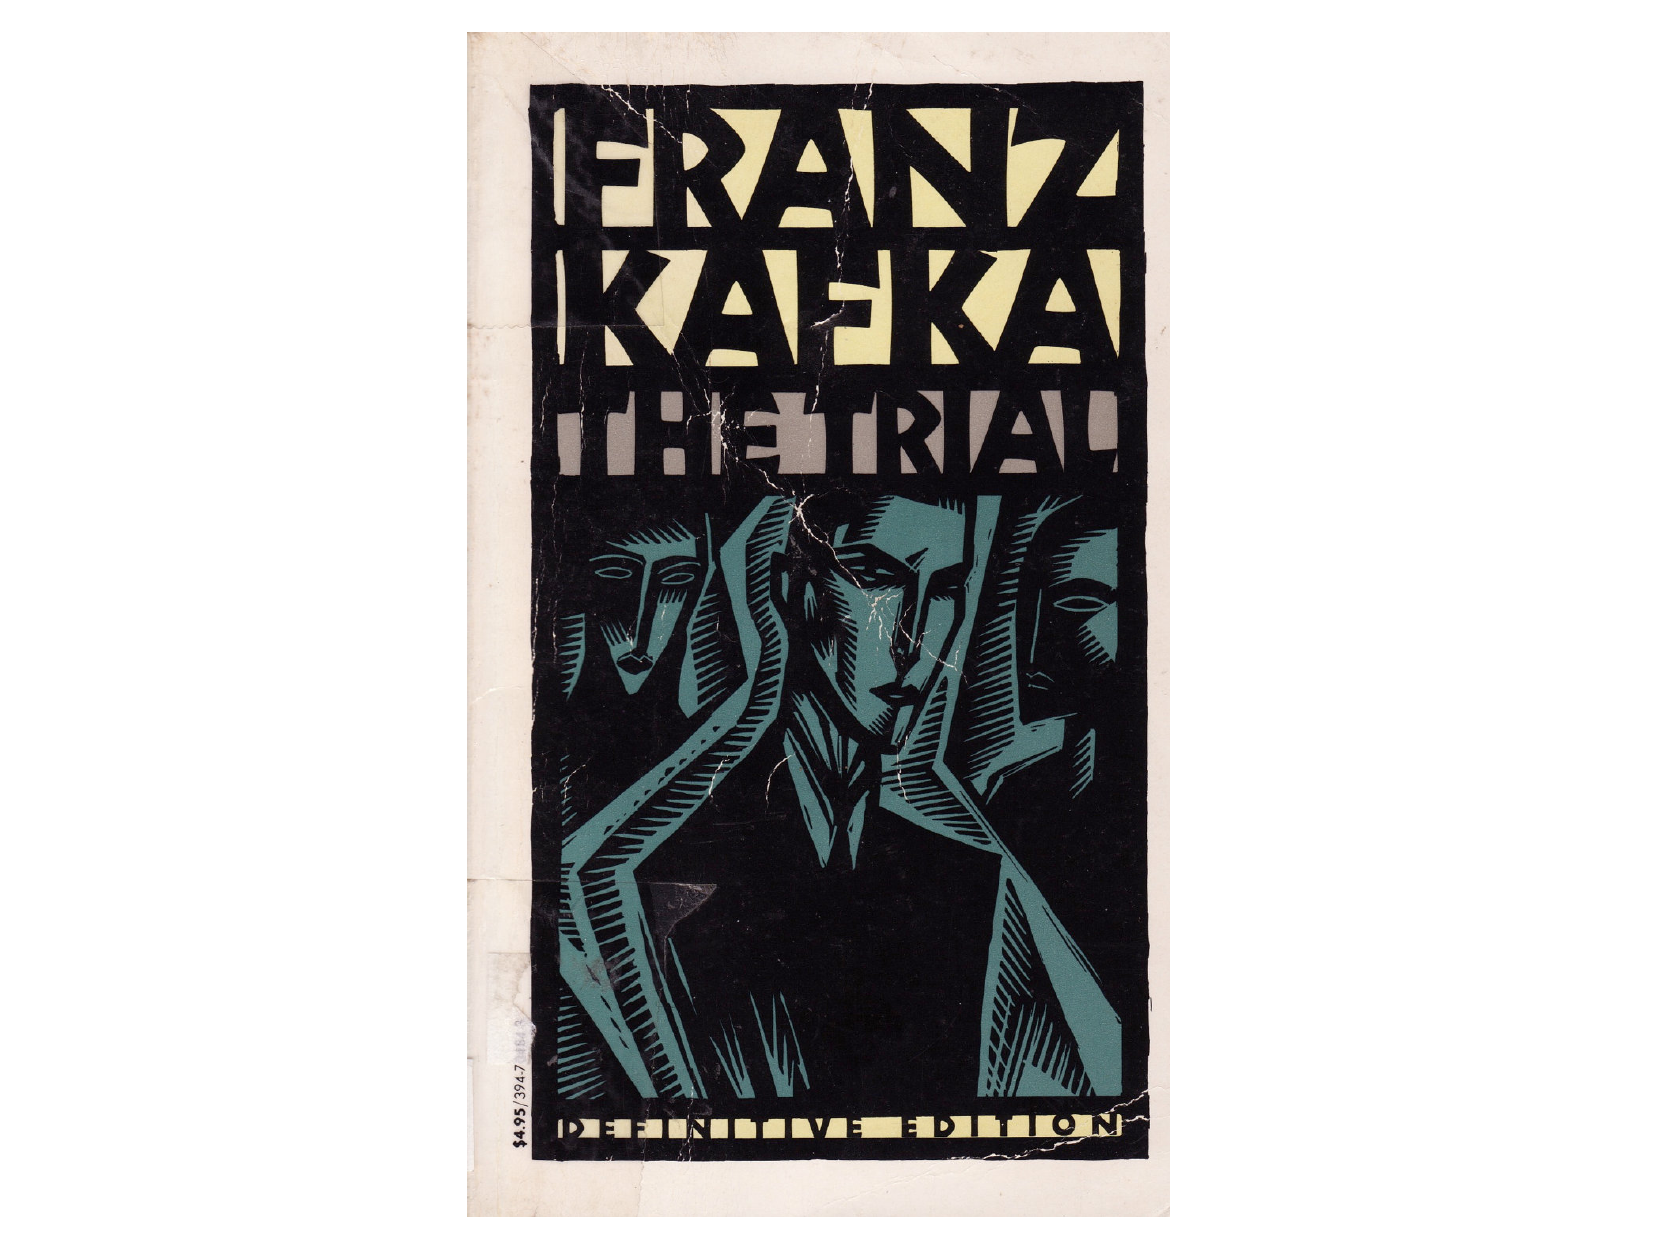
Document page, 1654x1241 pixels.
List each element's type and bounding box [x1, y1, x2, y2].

picture [467, 32, 1170, 1217]
